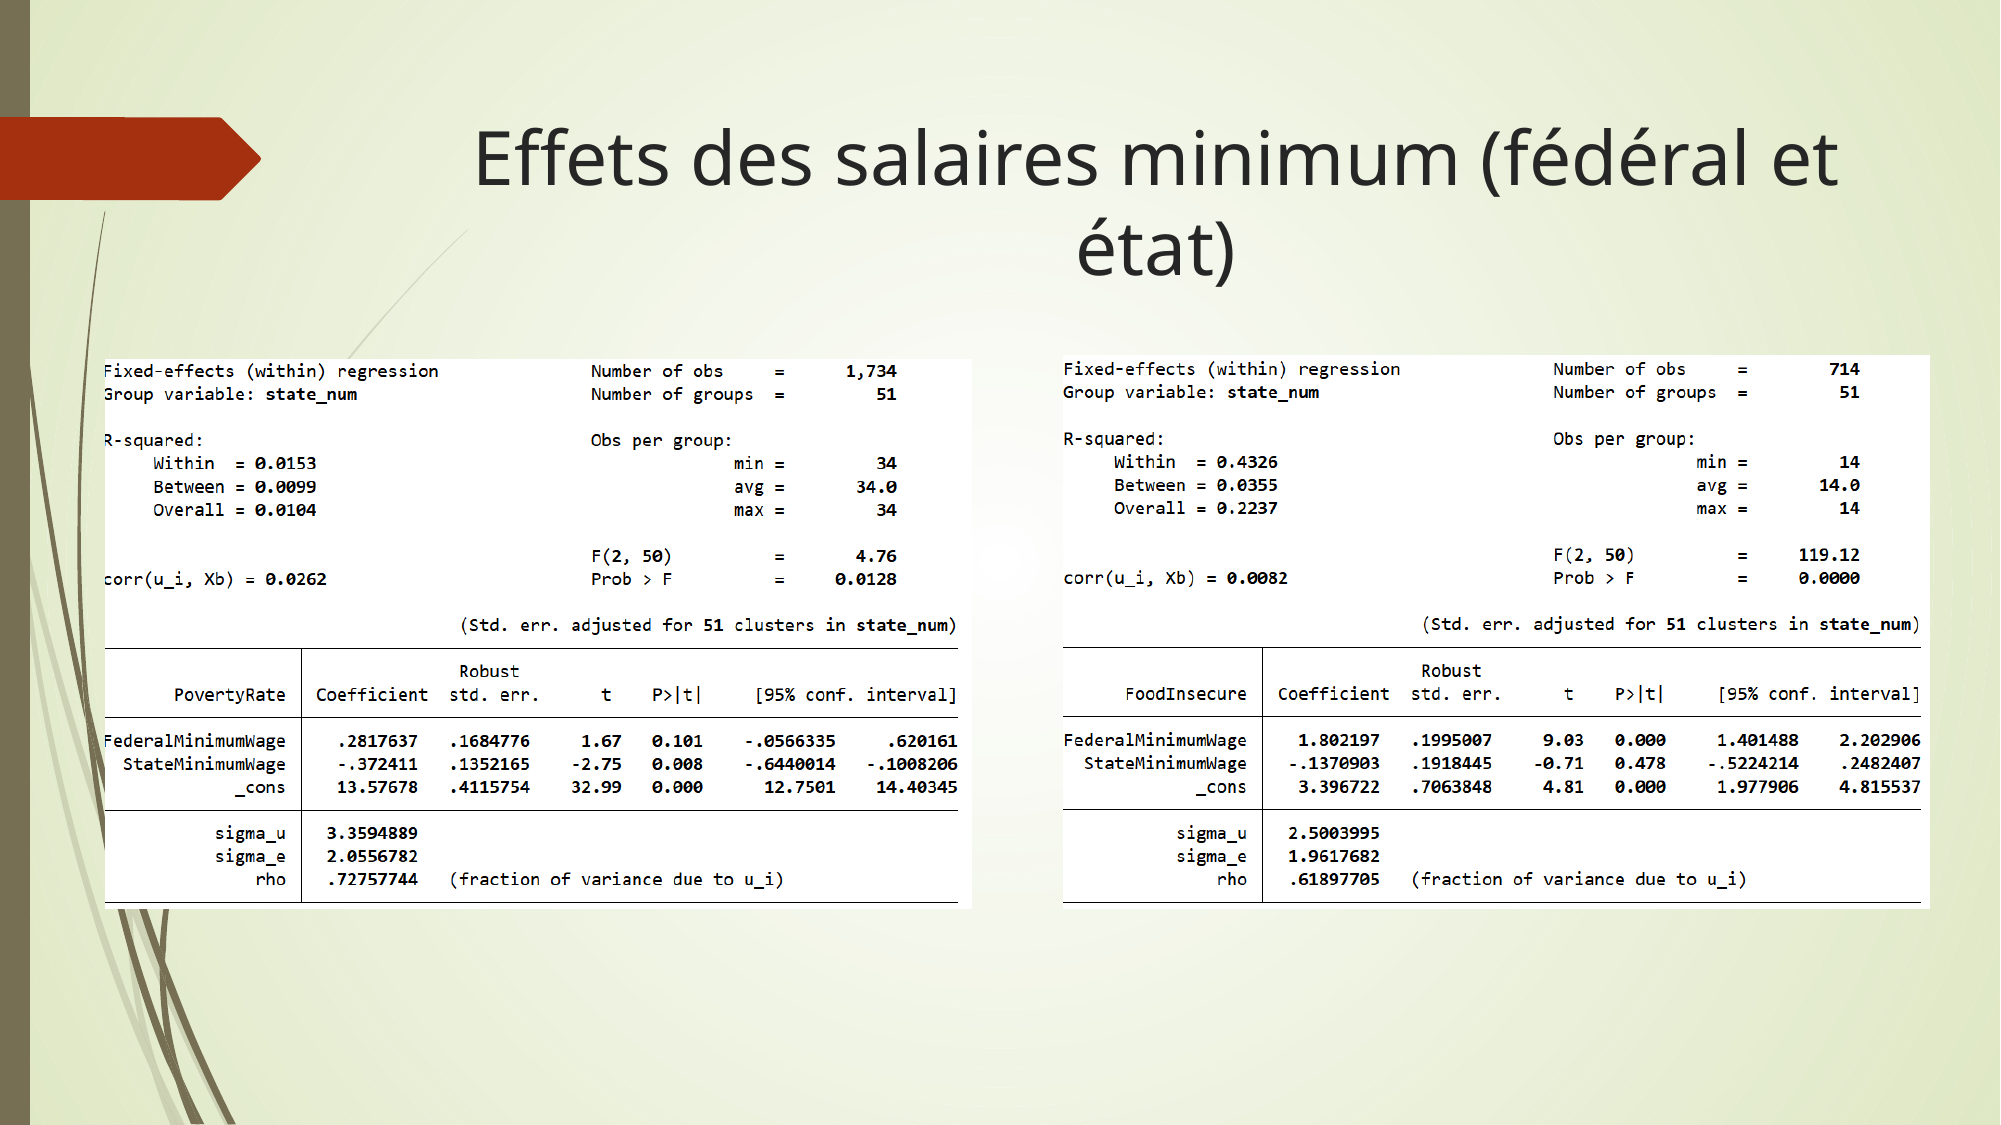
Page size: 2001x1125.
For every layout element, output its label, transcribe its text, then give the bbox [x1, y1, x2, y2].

title Effets des salaires minimum (fédéral et état) [425, 102, 1888, 313]
picture [1063, 355, 1930, 910]
picture [105, 359, 972, 910]
